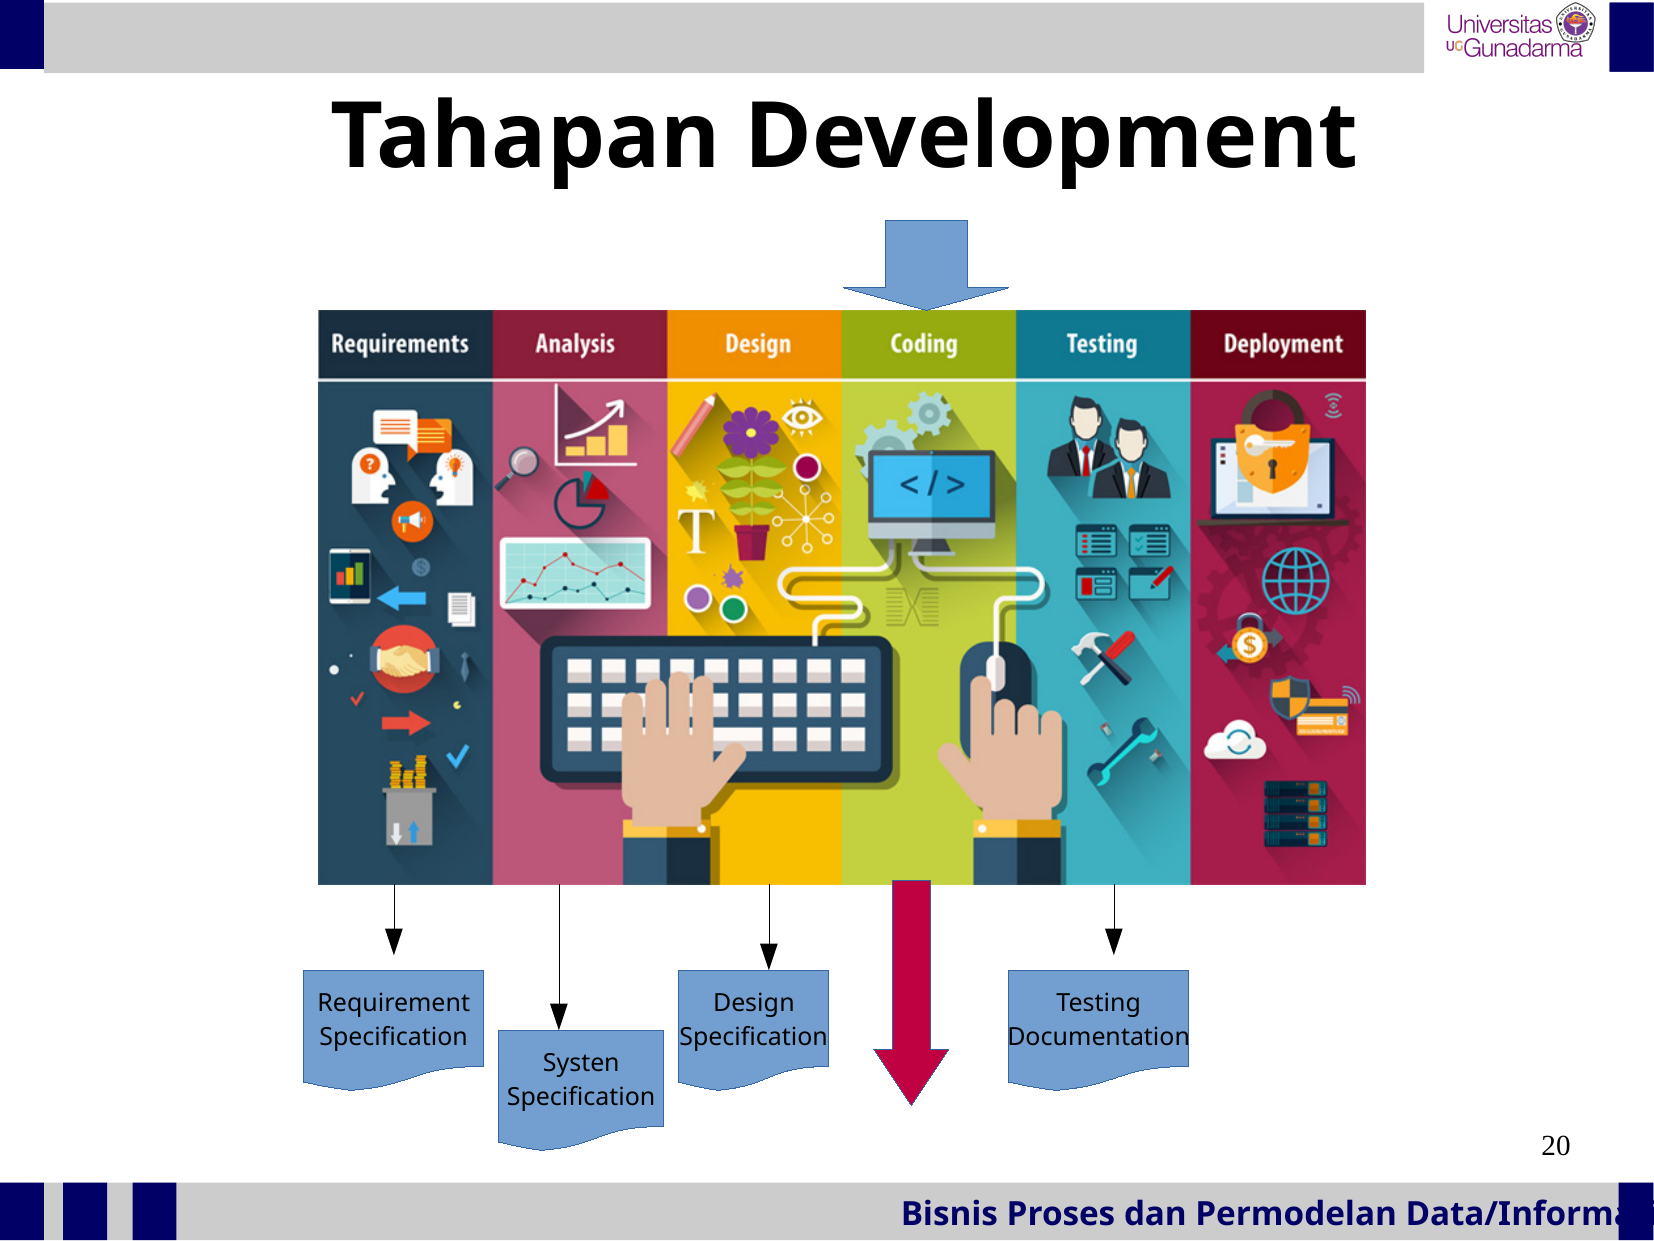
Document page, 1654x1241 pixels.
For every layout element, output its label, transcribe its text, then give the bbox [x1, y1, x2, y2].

text_box [843, 220, 1009, 311]
text_box Design Specification [678, 970, 829, 1091]
text_box Systen Specification [498, 1030, 664, 1151]
title Tahapan Development [88, 68, 1601, 196]
text_box [873, 880, 949, 1106]
text_box Requirement Specification [303, 970, 484, 1091]
text_box Testing Documentation [1008, 970, 1189, 1091]
picture [318, 310, 1366, 885]
picture [1437, 2, 1610, 62]
